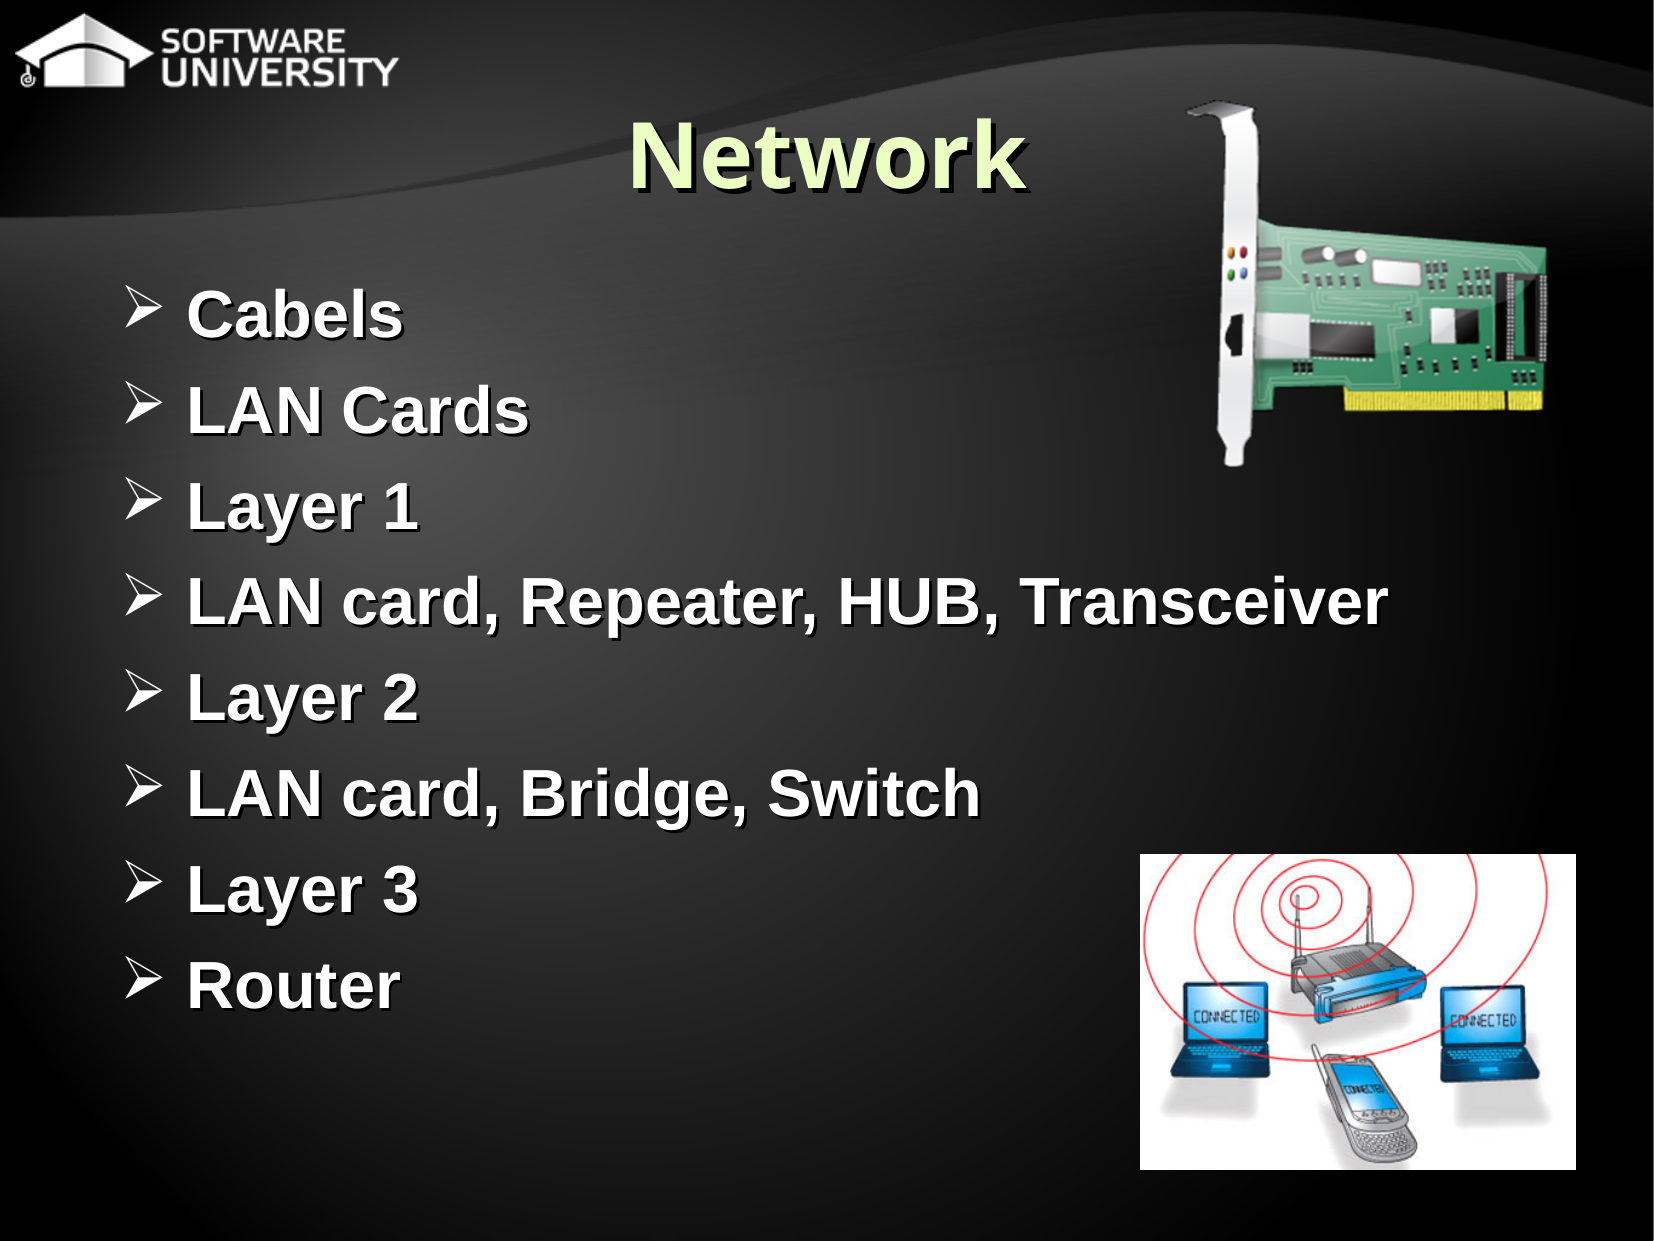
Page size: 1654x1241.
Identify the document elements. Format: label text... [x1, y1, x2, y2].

title Network [82, 49, 1571, 257]
picture [0, 0, 1654, 1241]
subtitle Cabels LAN Cards Layer 1 LAN card, Repeater, HUB, Transceiver Layer 2 LAN card, Bridge, Switch Layer 3 Router [120, 277, 1636, 1023]
